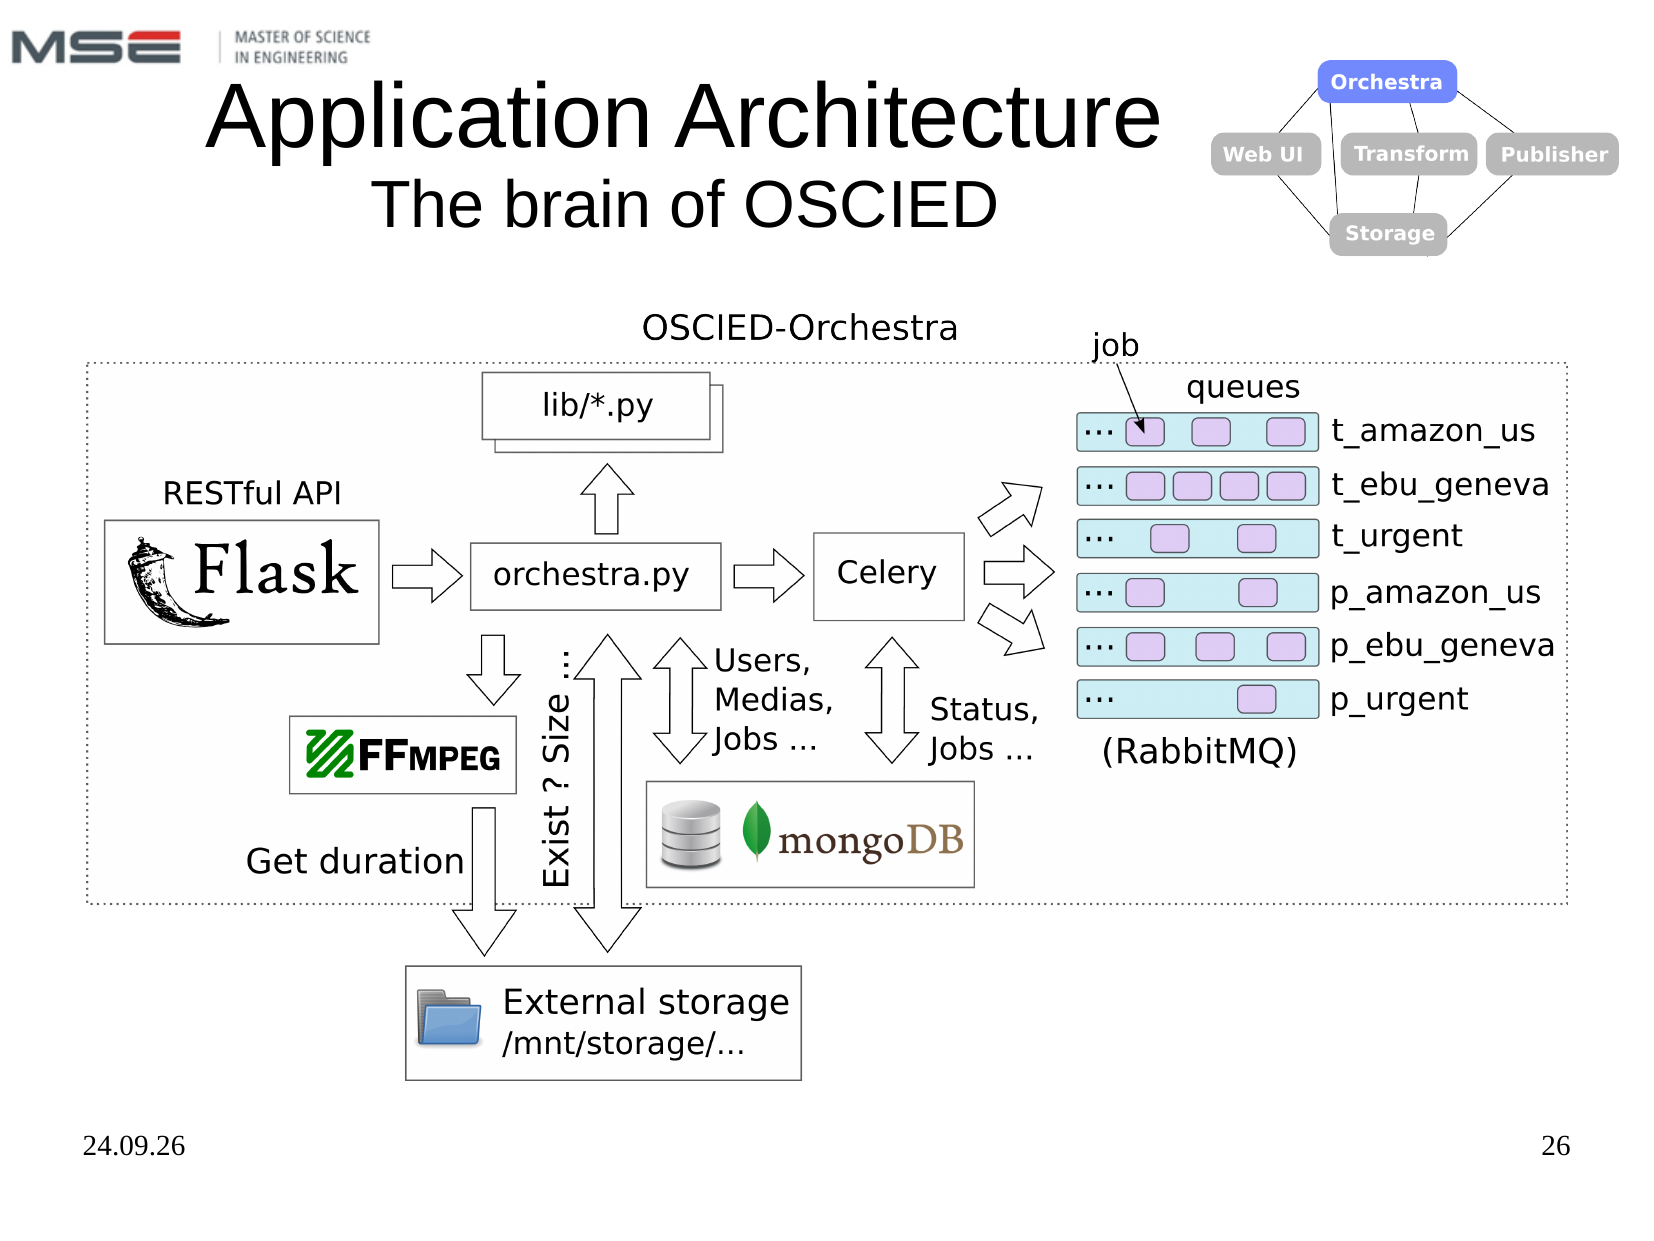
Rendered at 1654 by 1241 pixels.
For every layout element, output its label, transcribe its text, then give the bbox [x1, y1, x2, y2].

picture [1211, 60, 1619, 257]
picture [3, 0, 402, 49]
title Application Architecture The brain of OSCIED [0, 49, 1430, 257]
picture [86, 313, 1568, 1081]
